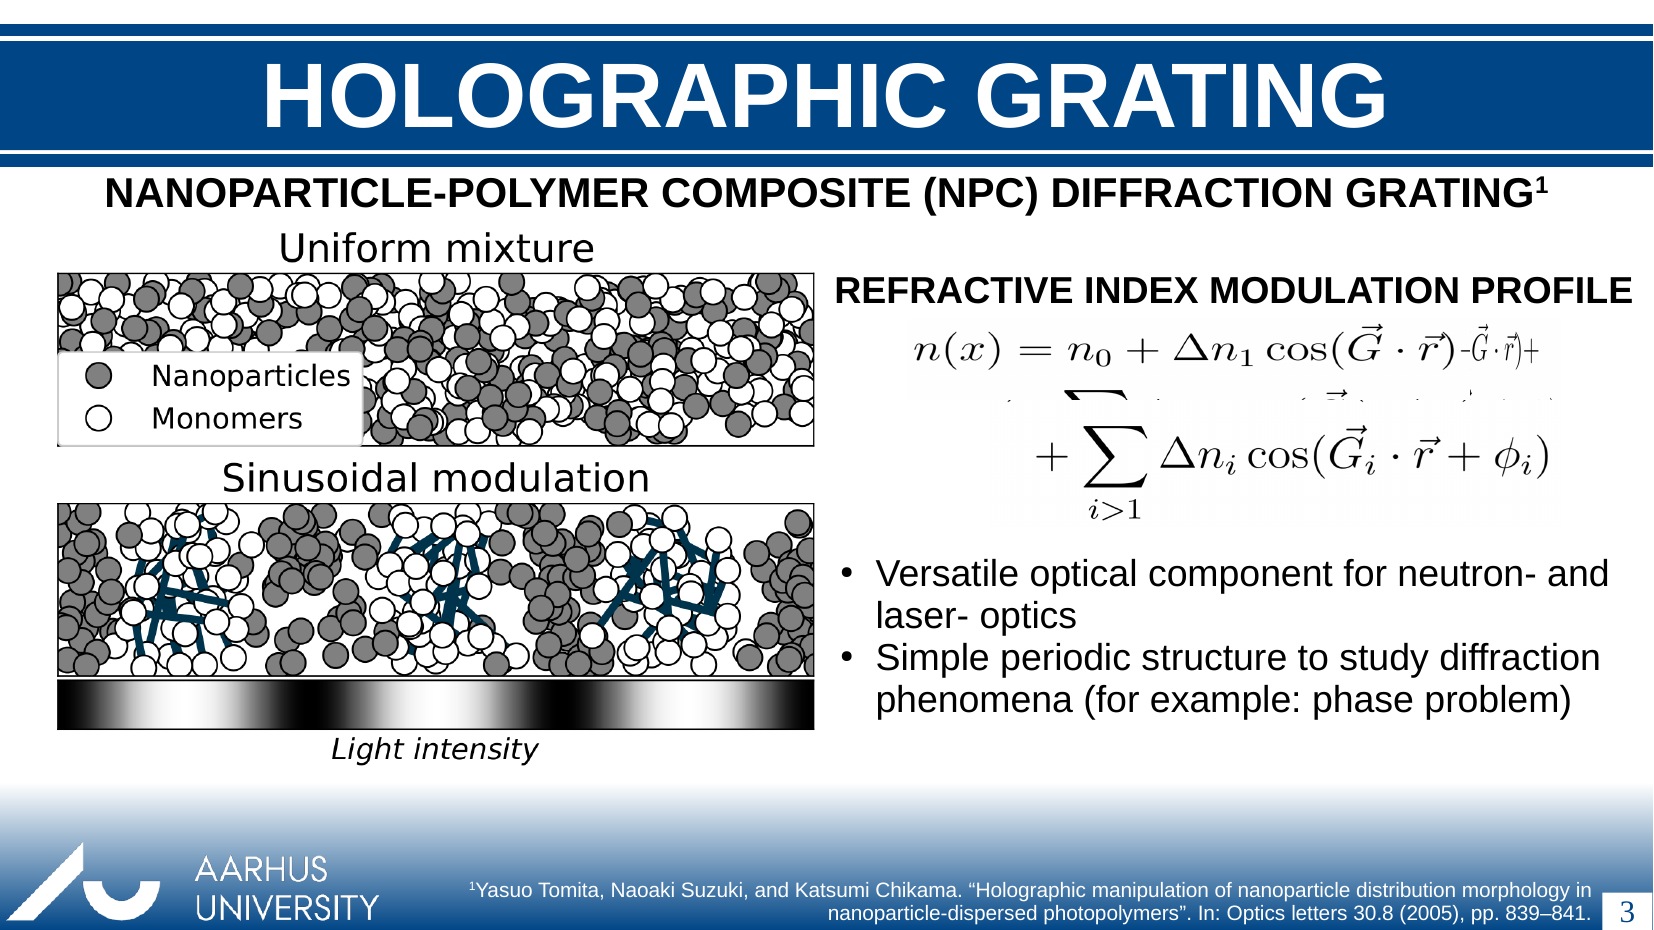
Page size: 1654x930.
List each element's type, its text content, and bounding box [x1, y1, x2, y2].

text_box NANOPARTICLE-POLYMER COMPOSITE (NPC) DIFFRACTION GRATING1 [88, 162, 1565, 224]
picture [5, 841, 414, 928]
title HOLOGRAPHIC GRATING [0, 41, 1653, 151]
text_box REFRACTIVE INDEX MODULATION PROFILE [826, 261, 1649, 319]
picture [907, 318, 1561, 527]
text_box 1Yasuo Tomita, Naoaki Suzuki, and Katsumi Chikama. “Holographic manipulation of nanoparticle distribution morphology in nanoparticle-dispersed photopolymers”. In: Optics letters 30.8 (2005), pp. 839–841. [391, 871, 1607, 930]
picture [45, 220, 826, 770]
text_box Versatile optical component for neutron- and laser- optics Simple periodic structure to study diffraction phenomena (for example: phase problem) [825, 545, 1636, 770]
